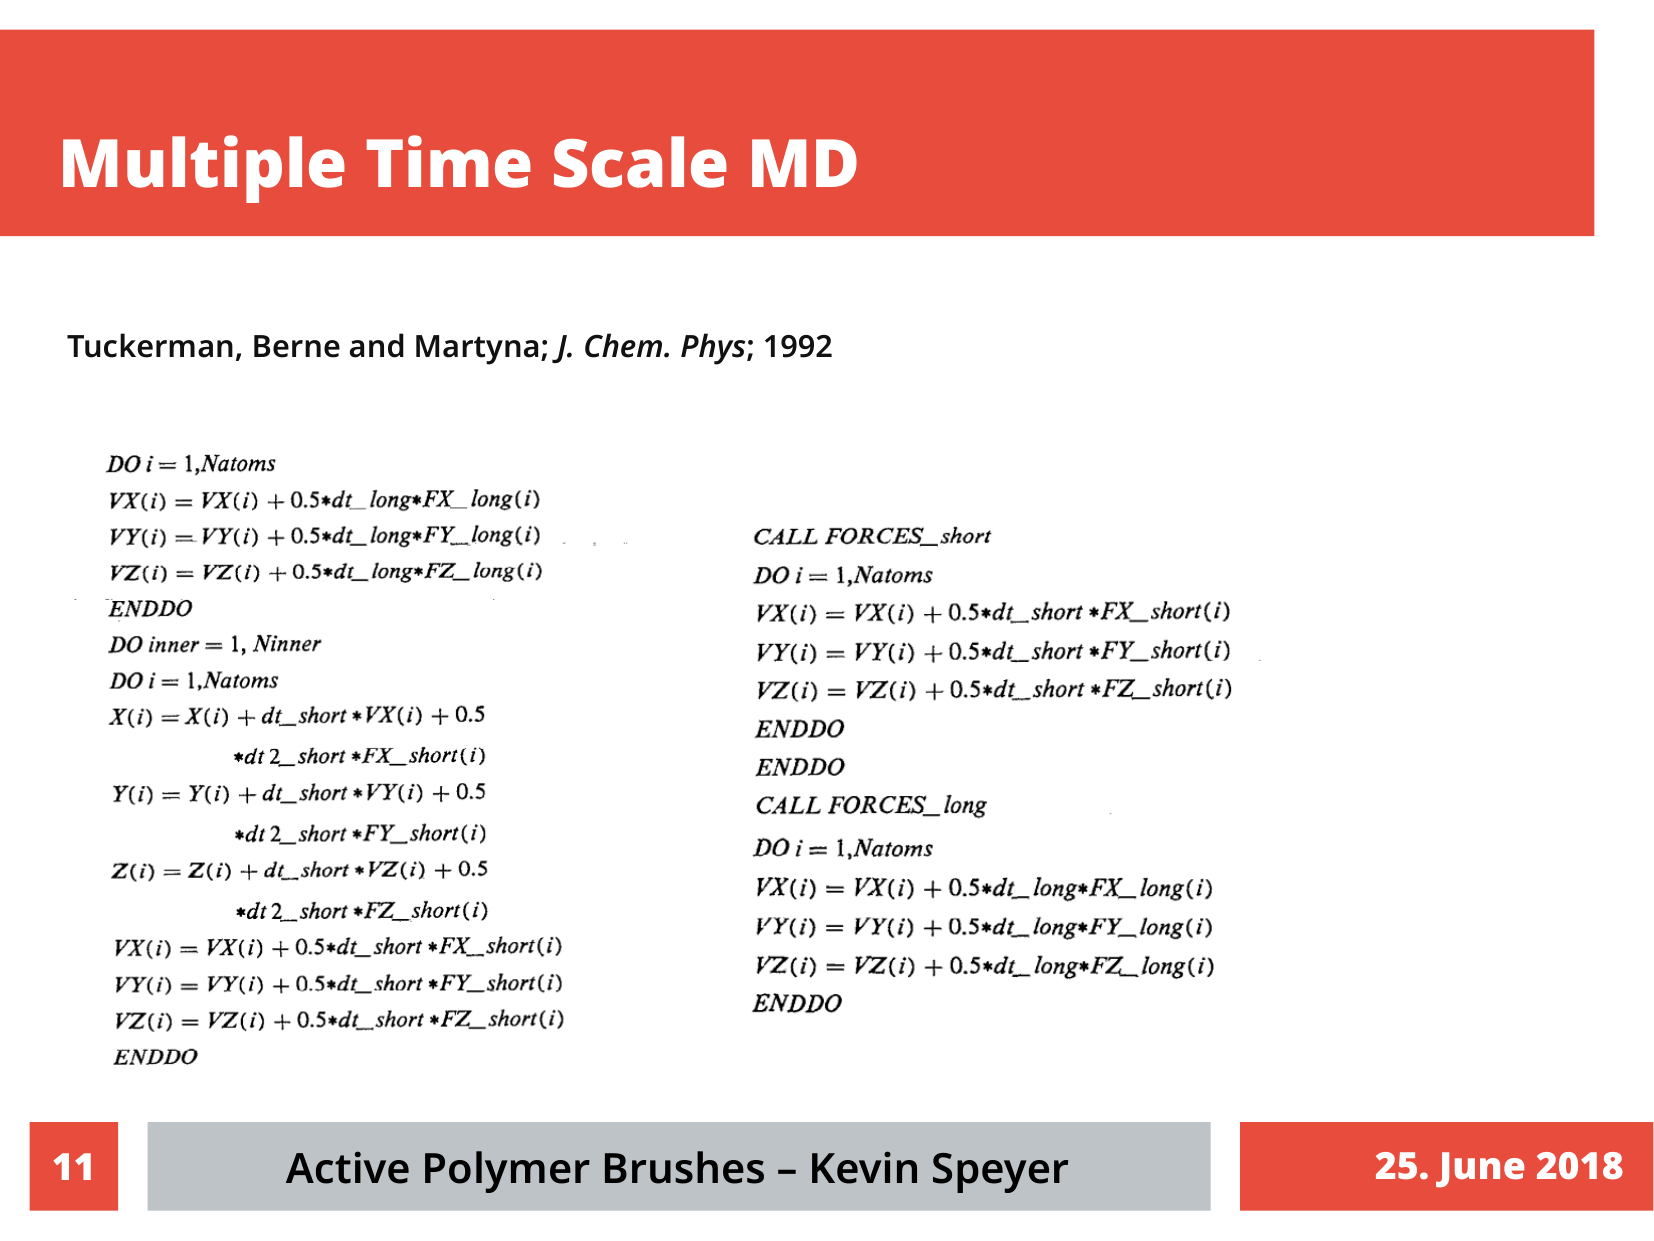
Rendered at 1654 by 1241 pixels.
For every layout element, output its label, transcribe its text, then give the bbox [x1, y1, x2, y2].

picture [51, 440, 642, 1084]
picture [712, 497, 1262, 1075]
list Tuckerman, Berne and Martyna; J. Chem. Phys; 1992 [59, 324, 917, 395]
title Multiple Time Scale MD [59, 59, 1595, 207]
text_box Active Polymer Brushes – Kevin Speyer [149, 1138, 1206, 1198]
